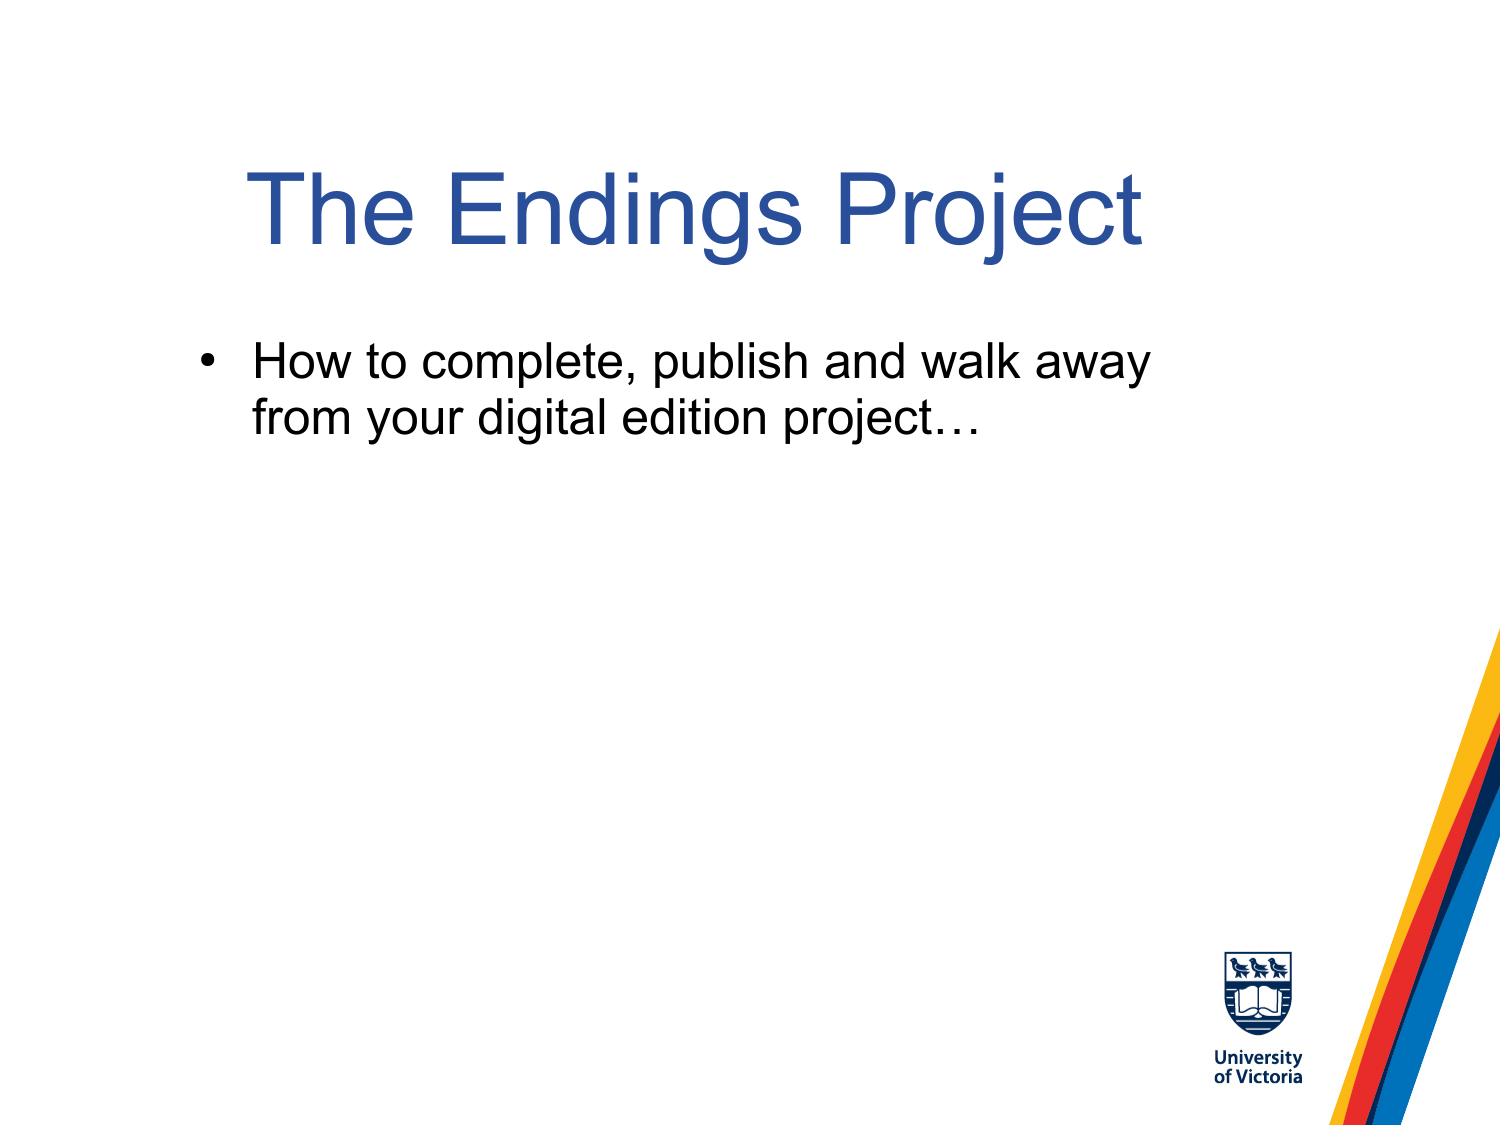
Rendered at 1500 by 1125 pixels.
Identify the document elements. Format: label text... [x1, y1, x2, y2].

title The Endings Project [181, 115, 1209, 304]
picture [0, 0, 1500, 1125]
list How to complete, publish and walk away from your digital edition project… [181, 333, 1209, 1015]
